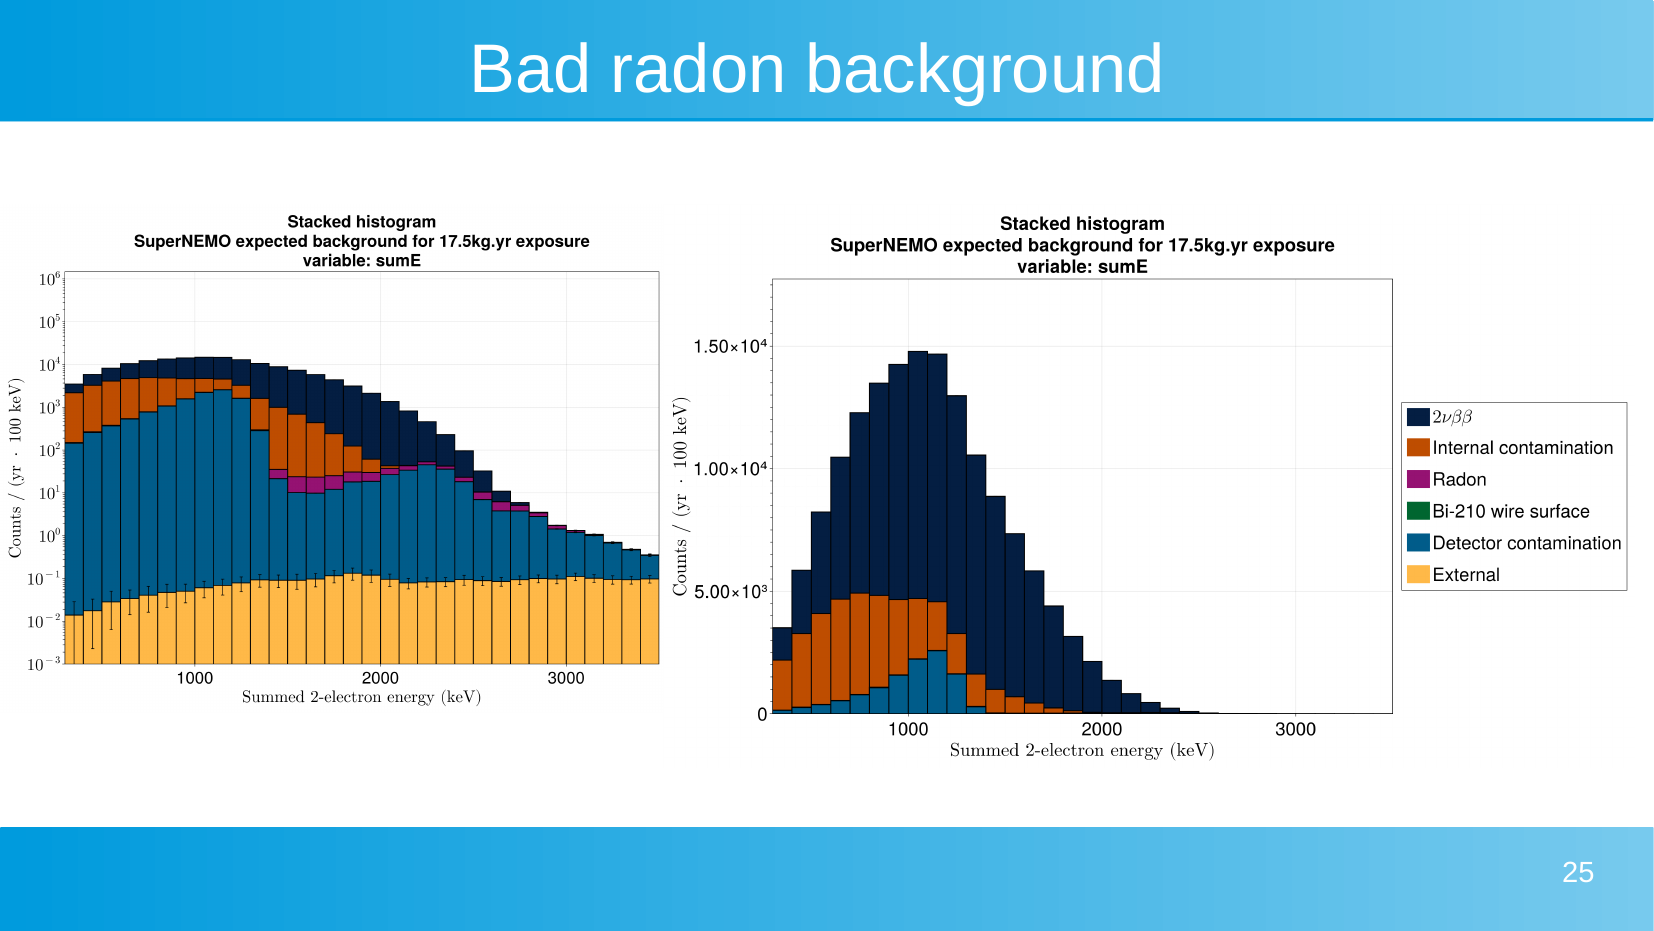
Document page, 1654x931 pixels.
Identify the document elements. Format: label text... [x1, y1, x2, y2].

picture [0, 204, 1635, 768]
title Bad radon background [59, 29, 1595, 108]
